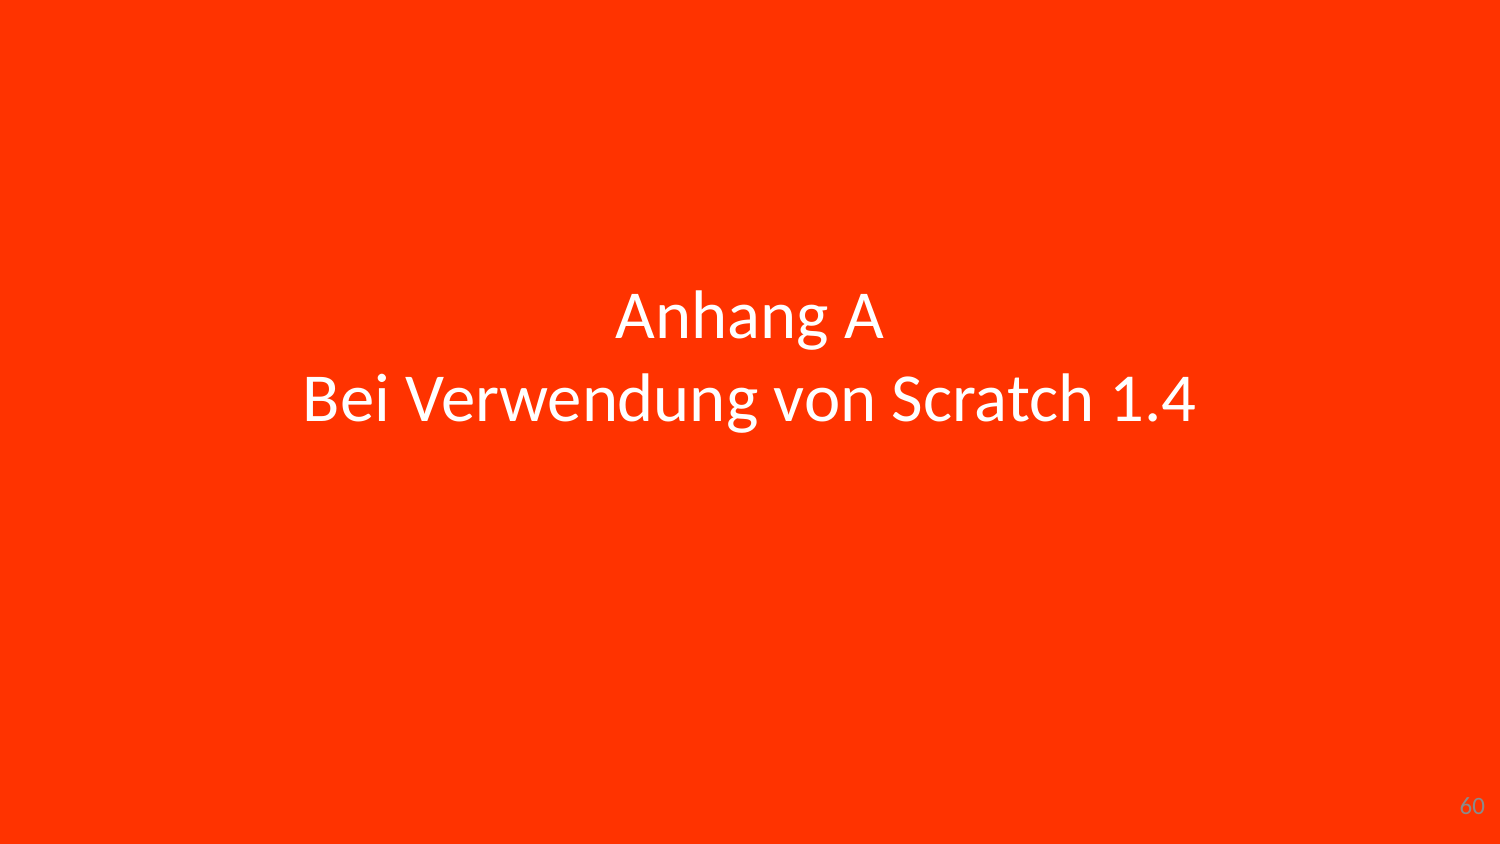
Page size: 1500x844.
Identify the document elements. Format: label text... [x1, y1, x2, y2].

slide_number <getal> [1415, 782, 1500, 828]
title Anhang A Bei Verwendung von Scratch 1.4 [112, 262, 1388, 443]
